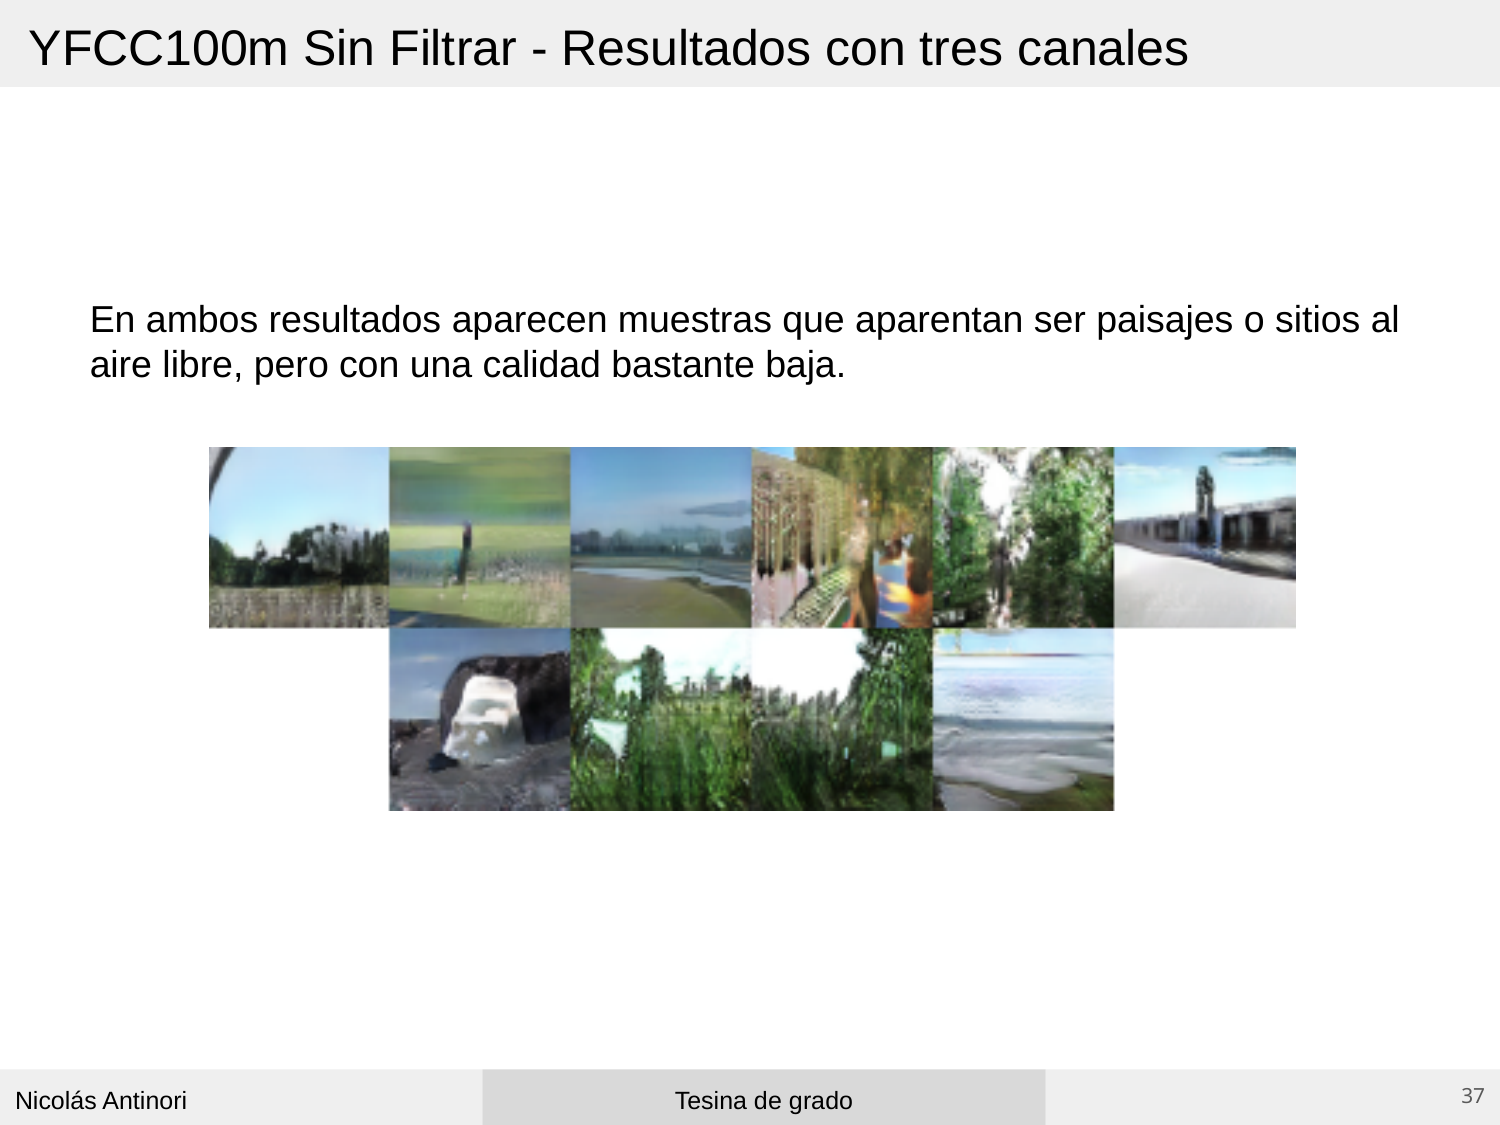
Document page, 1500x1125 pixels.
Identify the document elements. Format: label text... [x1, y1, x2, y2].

text_box Nicolás Antinori [0, 1069, 482, 1125]
text_box YFCC100m Sin Filtrar - Resultados con tres canales [0, 0, 1500, 87]
picture [209, 447, 1296, 811]
text_box Tesina de grado [482, 1069, 1046, 1125]
text_box En ambos resultados aparecen muestras que aparentan ser paisajes o sitios al aire libre, pero con una calidad bastante baja. [74, 280, 1427, 409]
slide_number <number> [1046, 1069, 1500, 1125]
